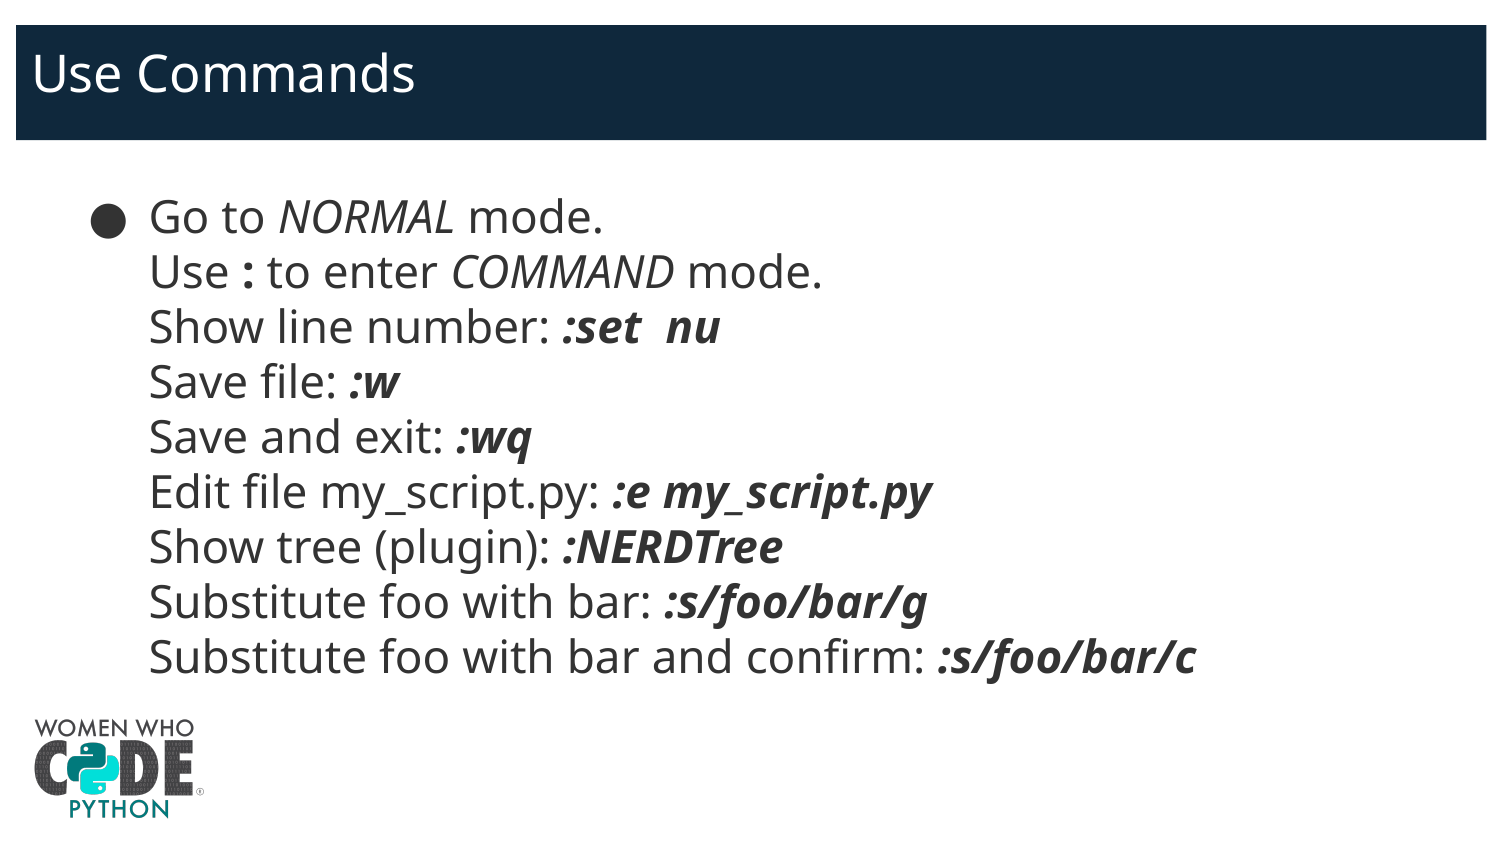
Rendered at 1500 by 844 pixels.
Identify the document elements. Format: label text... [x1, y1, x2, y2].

text_box Use Commands [16, 25, 1487, 141]
title Go to NORMAL mode. Use : to enter COMMAND mode. Show line number: :set nu Save file: :w Save and exit: :wq Edit file my_script.py: :e my_script.py Show tree (plugin): :NERDTree Substitute foo with bar: :s/foo/bar/g Substitute foo with bar and confirm: :s/foo/bar/c [58, 172, 1442, 775]
picture [19, 704, 213, 833]
